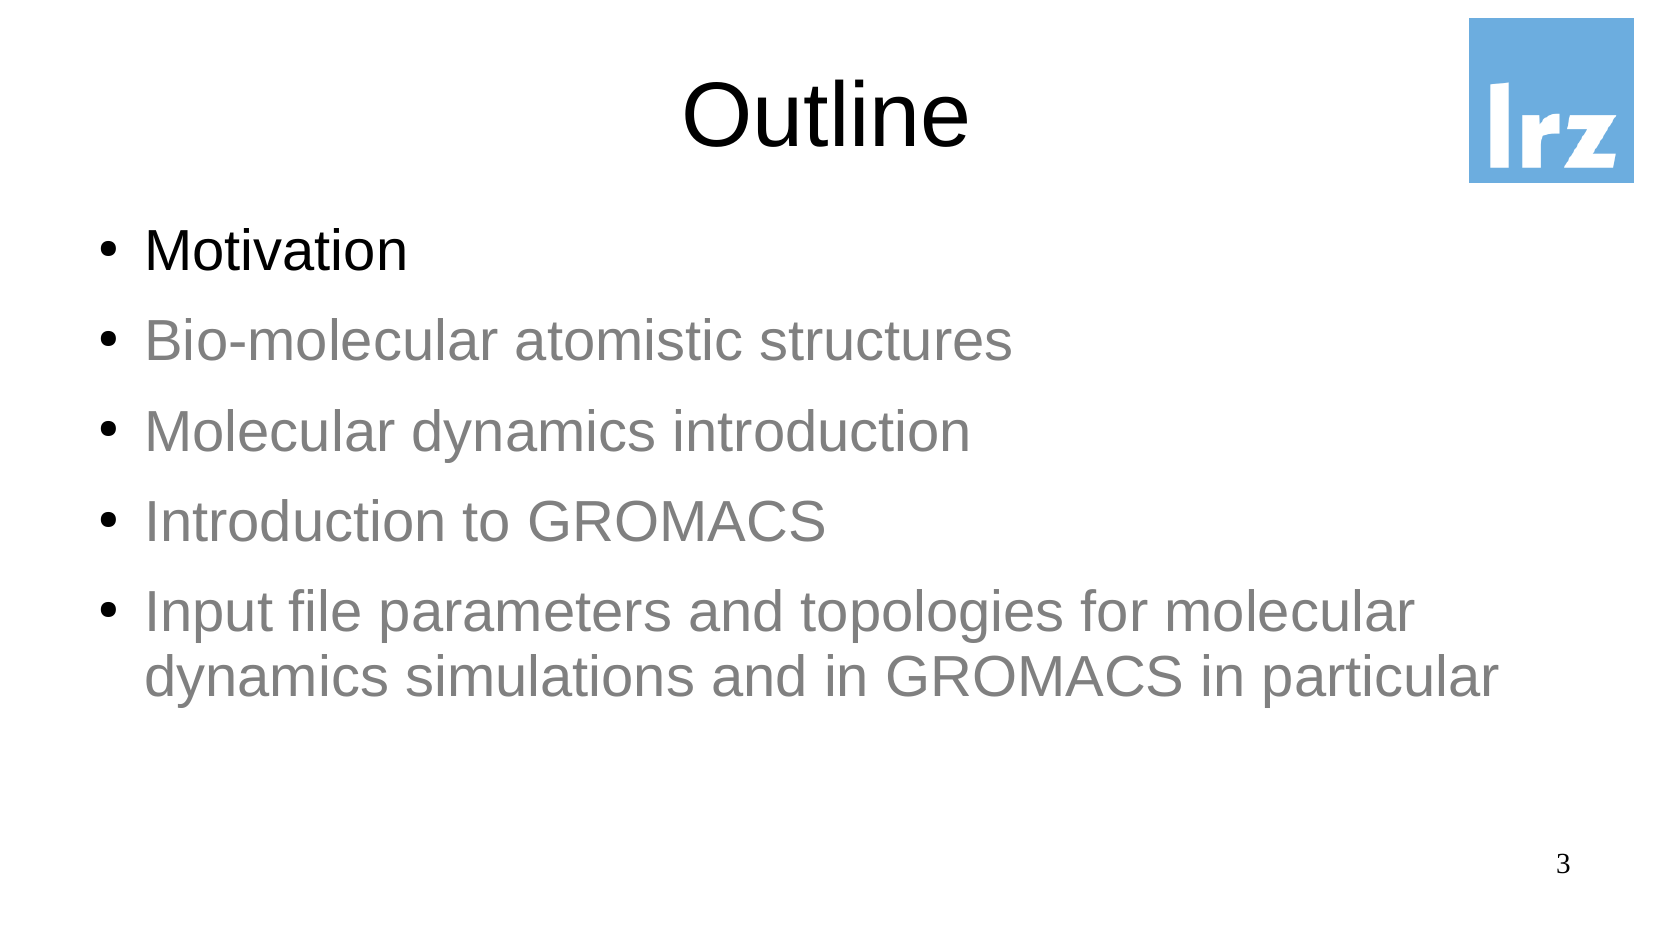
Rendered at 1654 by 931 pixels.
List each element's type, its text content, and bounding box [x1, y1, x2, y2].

list Motivation Bio-molecular atomistic structures Molecular dynamics introduction Introduction to GROMACS Input file parameters and topologies for molecular dynamics simulations and in GROMACS in particular [82, 217, 1571, 758]
title Outline [82, 37, 1571, 193]
picture [1469, 18, 1634, 183]
